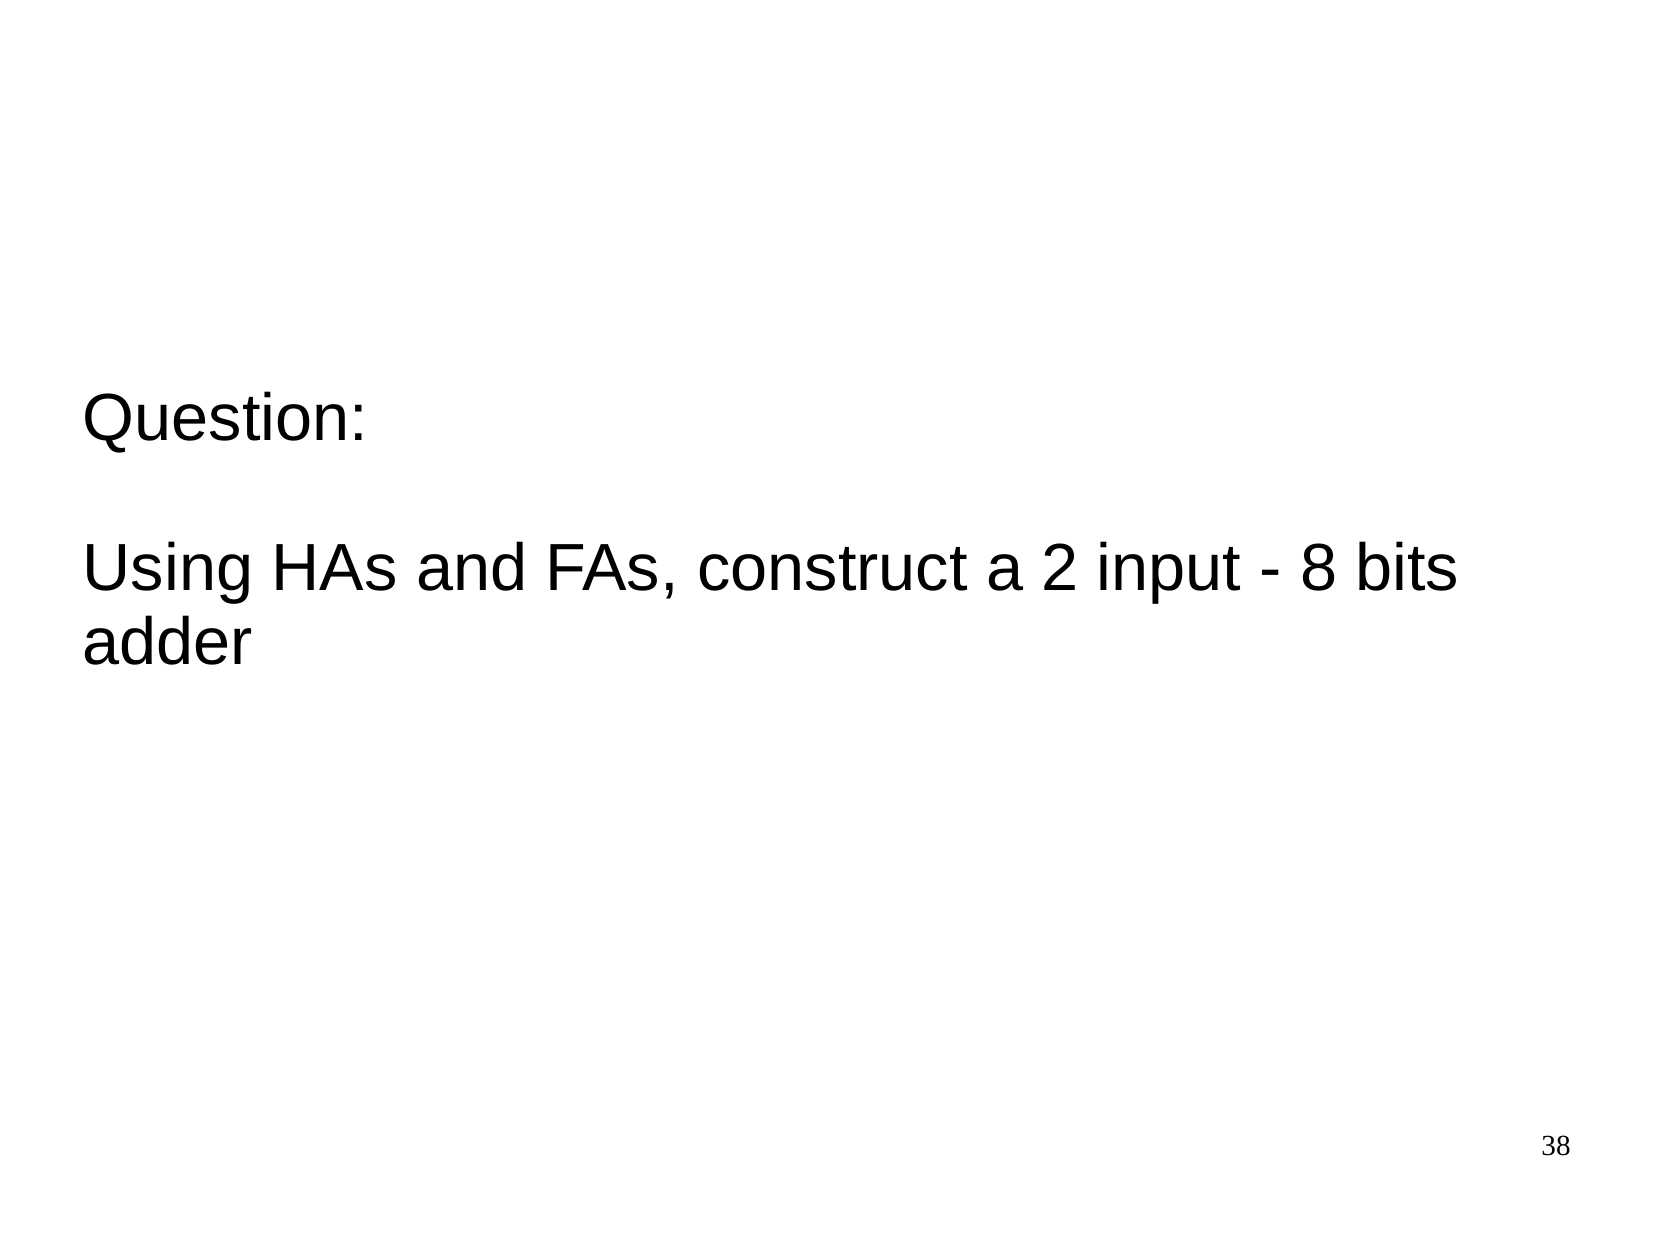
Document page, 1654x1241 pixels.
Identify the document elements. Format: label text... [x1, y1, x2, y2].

subtitle Question: Using HAs and FAs, construct a 2 input - 8 bits adder [82, 49, 1571, 1010]
